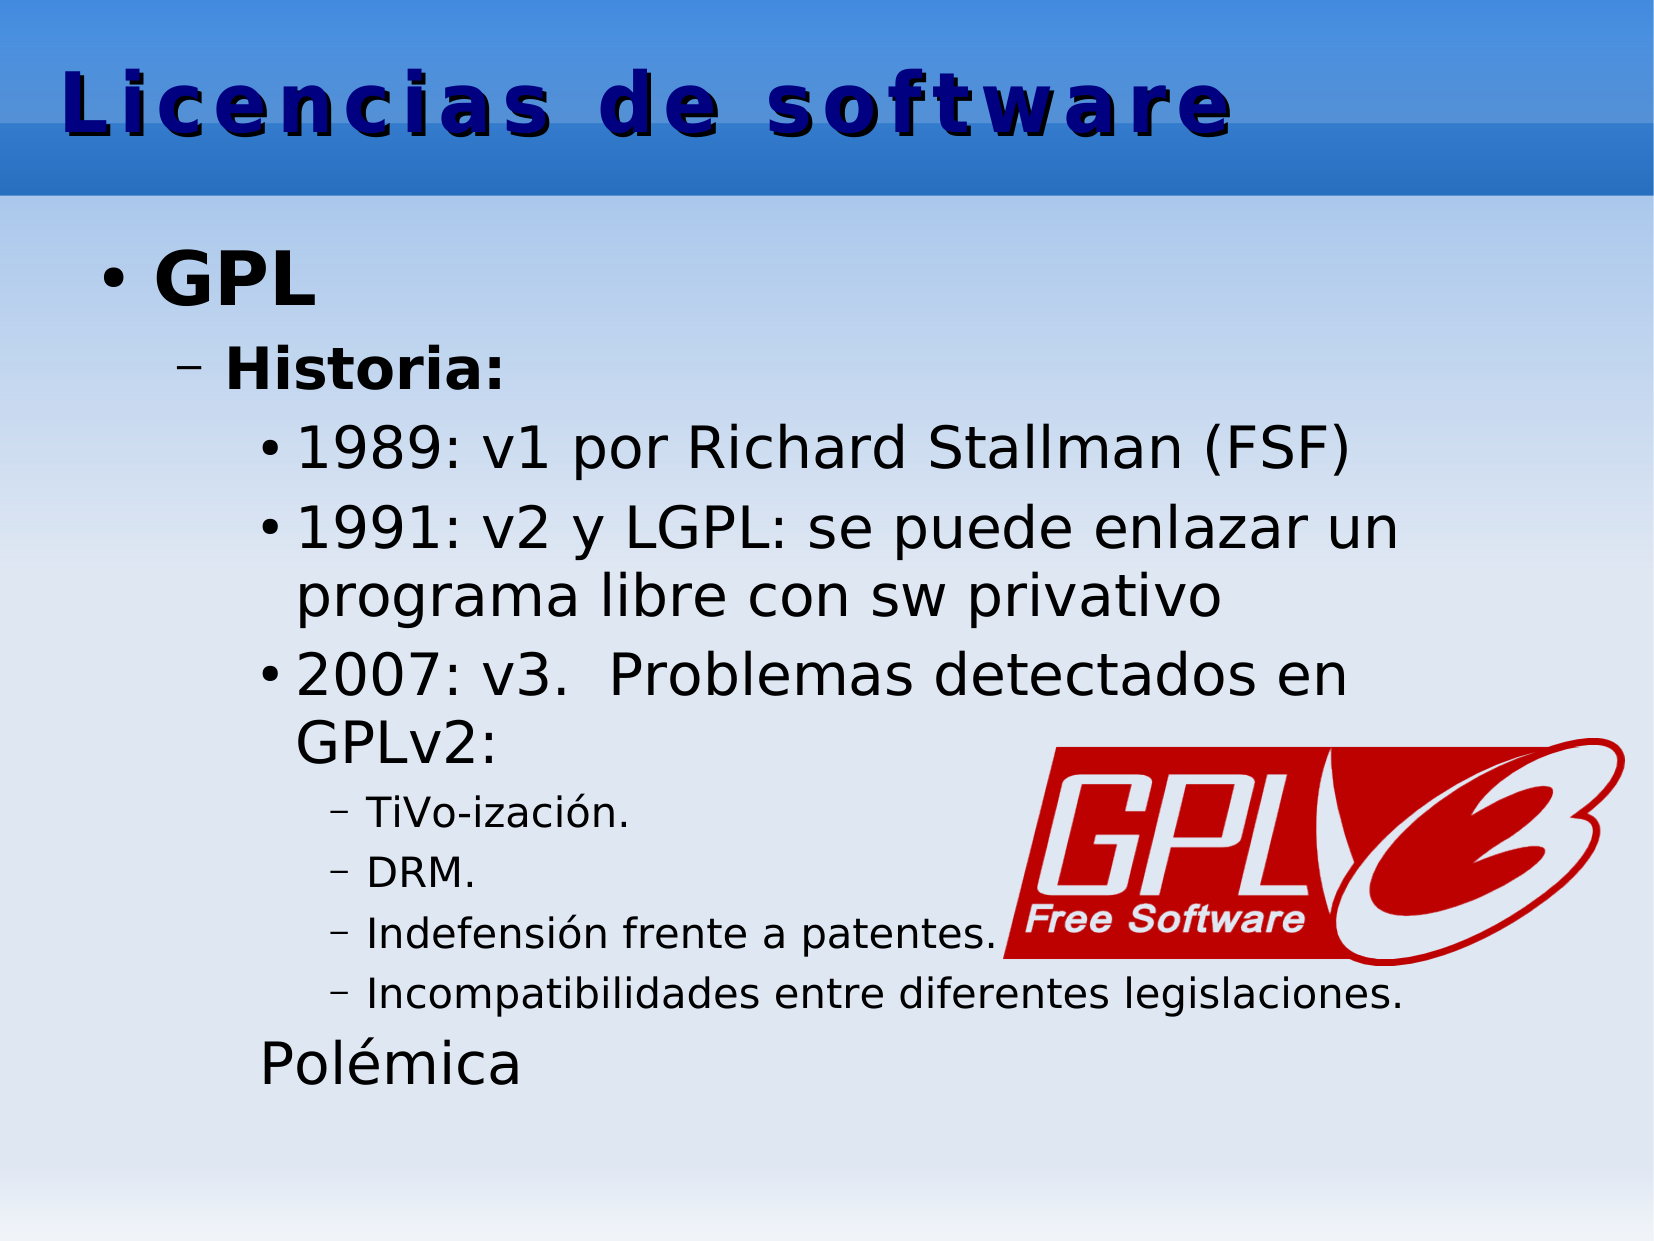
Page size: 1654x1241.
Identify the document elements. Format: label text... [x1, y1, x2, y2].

list GPL Historia: 1989: v1 por Richard Stallman (FSF) 1991: v2 y LGPL: se puede enlazar un programa libre con sw privativo 2007: v3. Problemas detectados en GPLv2: TiVo-ización. DRM. Indefensión frente a patentes. Incompatibilidades entre diferentes legislaciones. Polémica [82, 236, 1571, 1109]
picture [0, 0, 1654, 1241]
title Licencias de software [59, 29, 1654, 178]
